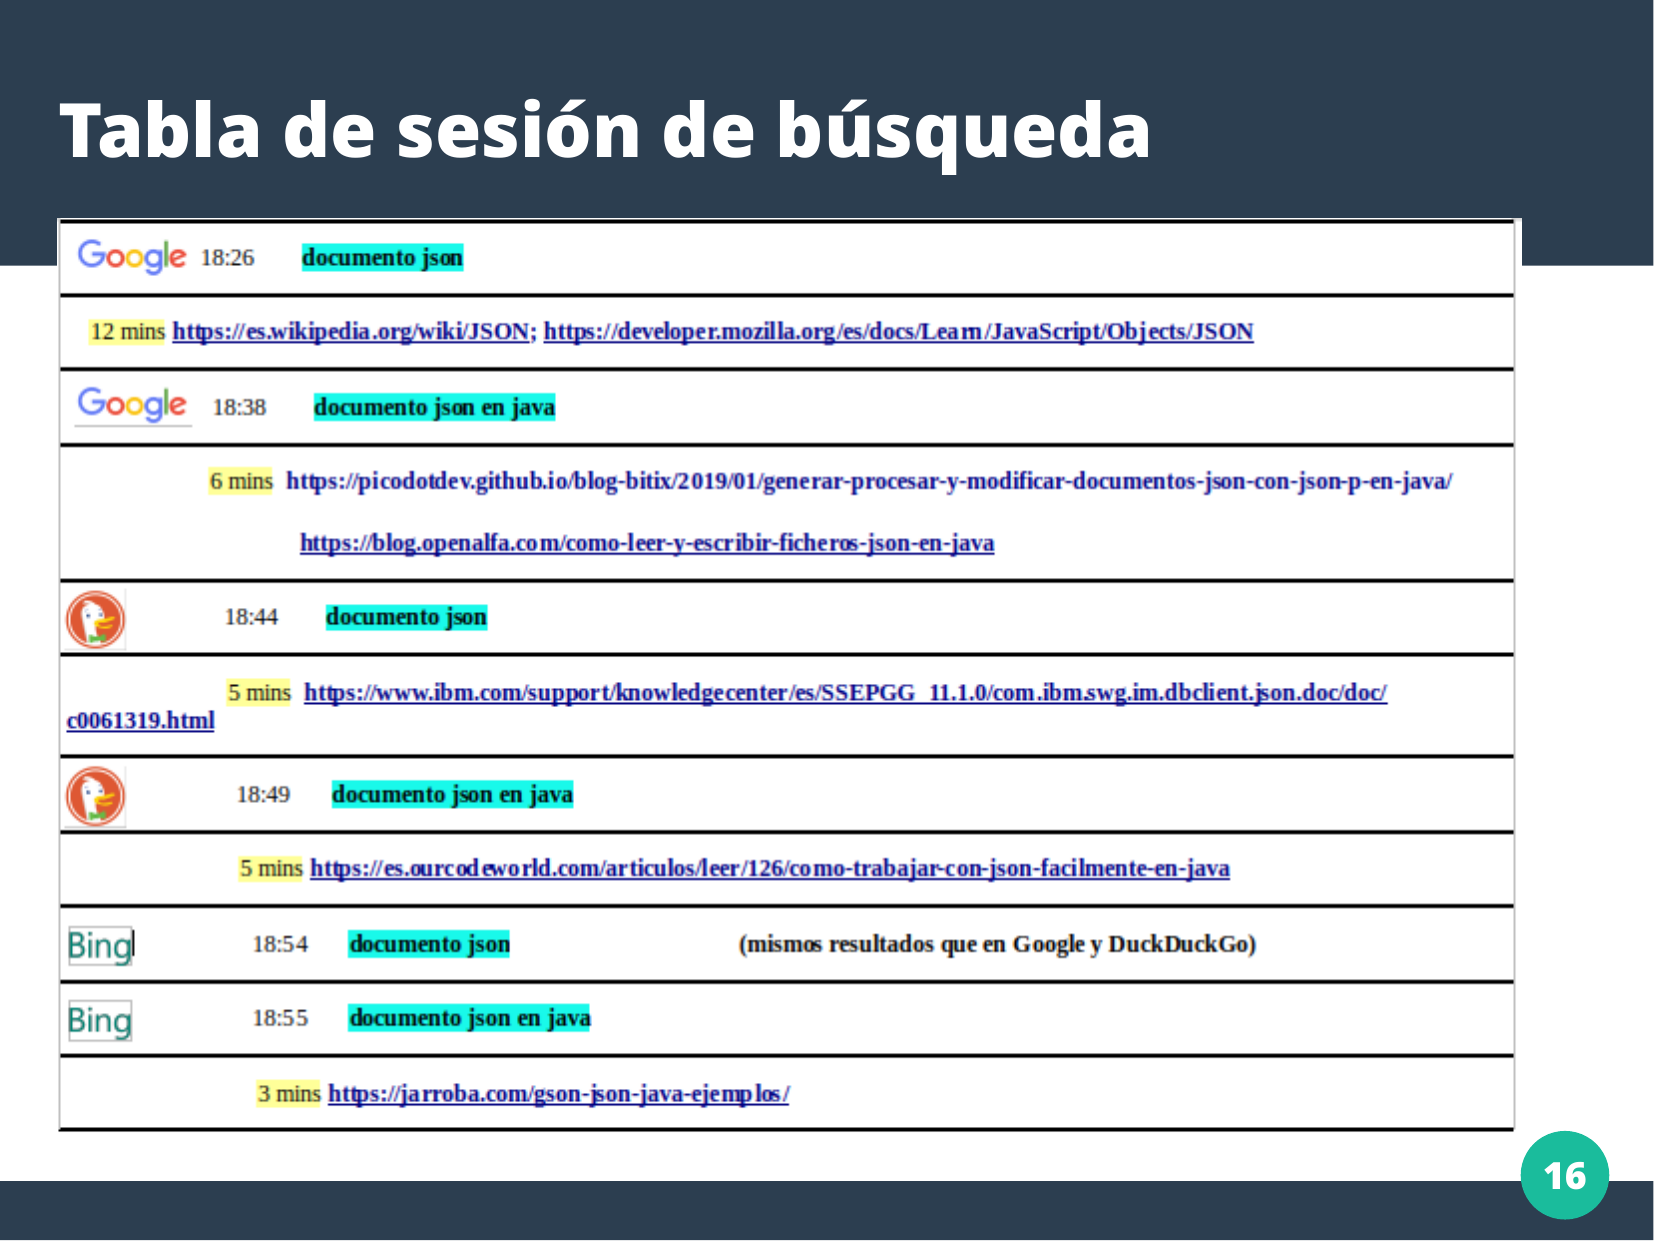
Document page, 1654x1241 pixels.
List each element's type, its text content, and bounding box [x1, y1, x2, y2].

title Tabla de sesión de búsqueda [59, 49, 1595, 207]
picture [57, 218, 1522, 1146]
